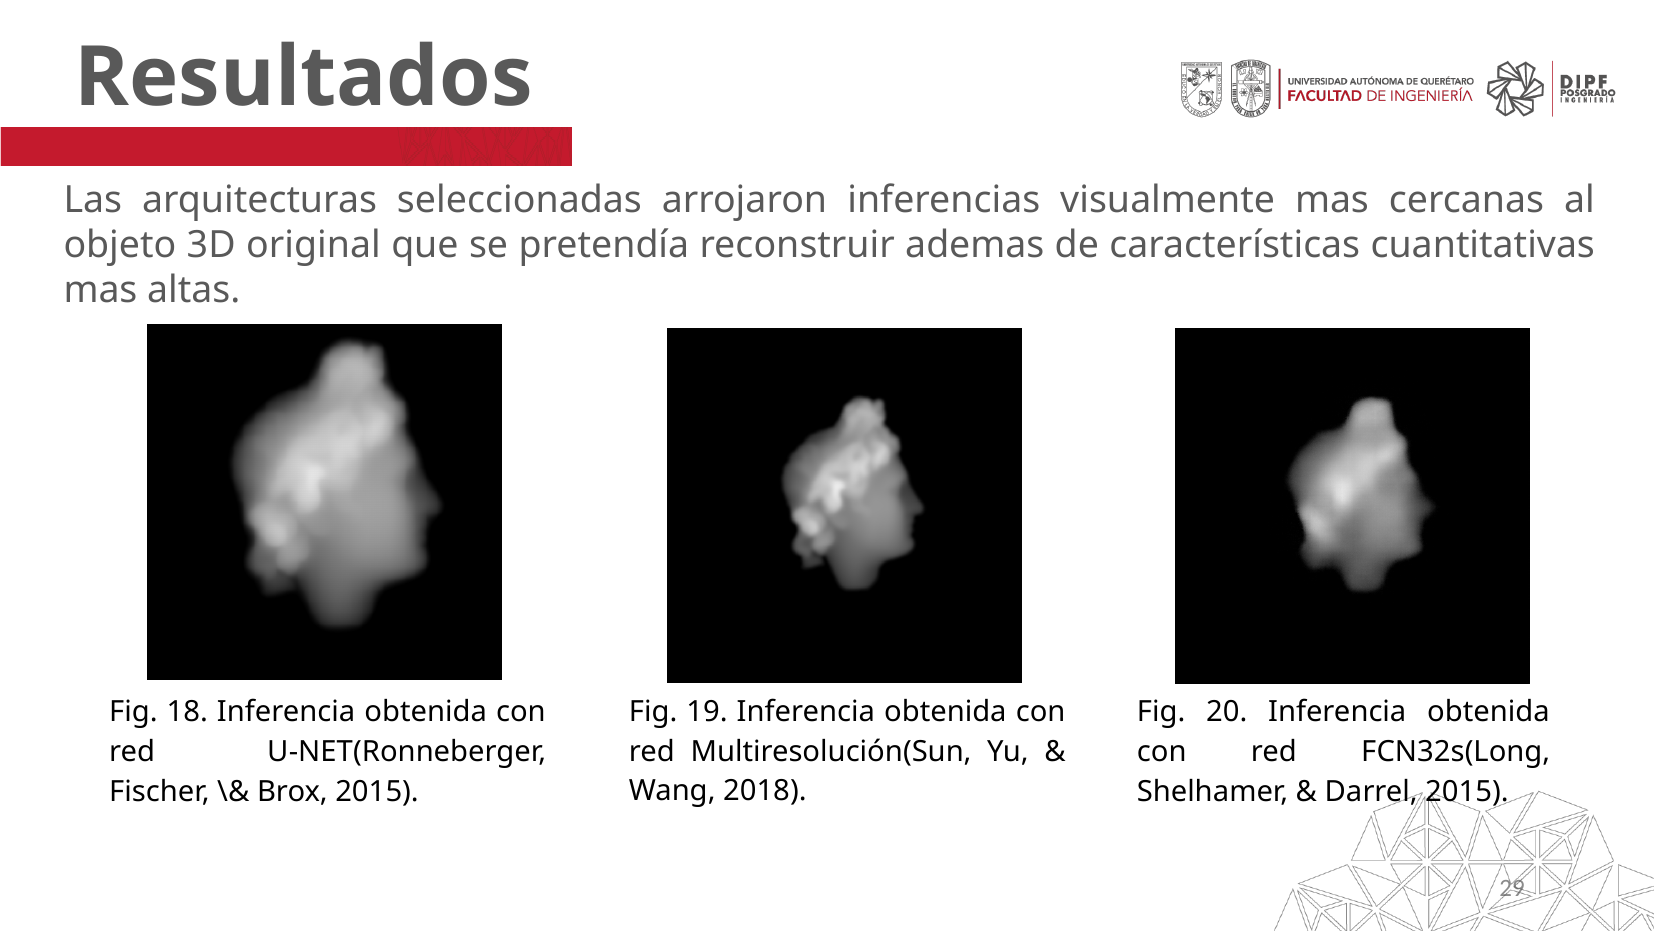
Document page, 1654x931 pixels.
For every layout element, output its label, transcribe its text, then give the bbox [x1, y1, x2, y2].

picture [147, 324, 502, 680]
picture [0, 127, 572, 166]
picture [667, 328, 1022, 682]
text_box Fig. 20. Inferencia obtenida con red FCN32s(Long, Shelhamer, & Darrel, 2015). [1122, 683, 1565, 898]
text_box Las arquitecturas seleccionadas arrojaron inferencias visualmente mas cercanas al objeto 3D original que se pretendía reconstruir ademas de características cuantitativas mas altas. [48, 167, 1612, 385]
text_box Resultados [54, 11, 572, 127]
text_box Fig. 18. Inferencia obtenida con red U-NET(Ronneberger, Fischer, \& Brox, 2015). [94, 683, 562, 798]
picture [1257, 781, 1654, 931]
picture [1176, 54, 1620, 133]
text_box Fig. 19. Inferencia obtenida con red Multiresolución(Sun, Yu, & Wang, 2018). [614, 682, 1081, 798]
picture [1175, 328, 1530, 683]
